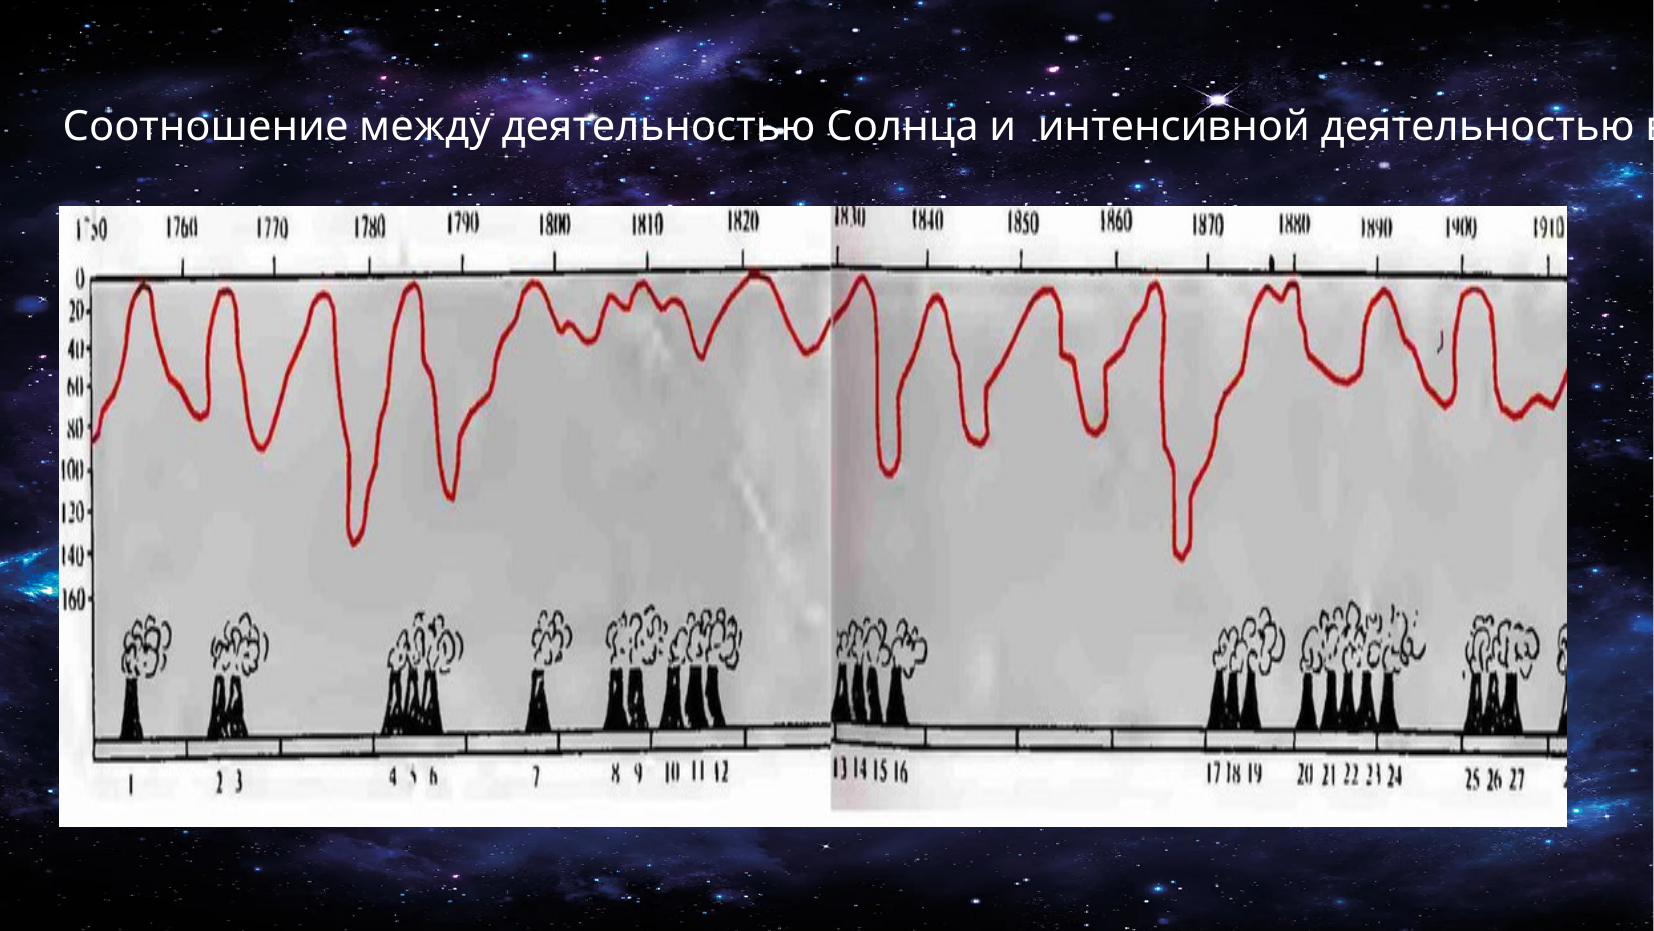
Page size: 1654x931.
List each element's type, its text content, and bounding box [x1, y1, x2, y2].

text_box Соотношение между деятельностью Солнца и интенсивной деятельностью вулканов [47, 88, 1654, 155]
picture [0, 0, 1654, 931]
